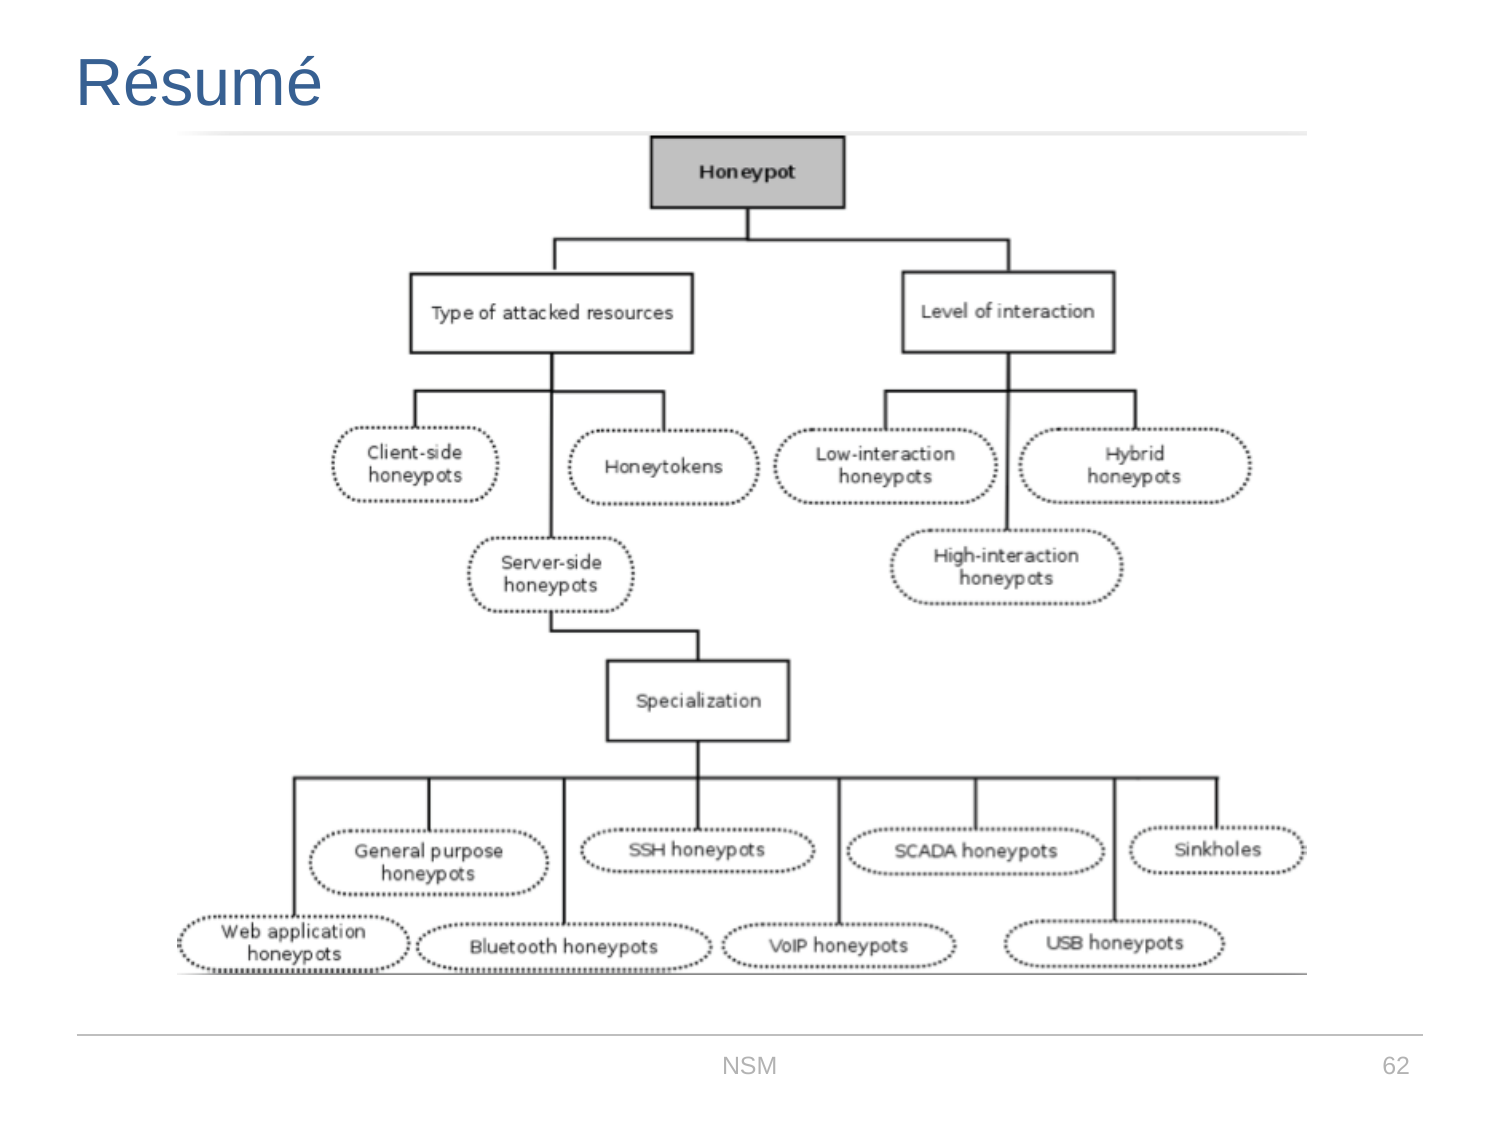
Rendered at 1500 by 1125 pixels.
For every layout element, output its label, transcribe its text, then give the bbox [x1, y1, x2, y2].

picture [177, 131, 1307, 975]
title Résumé [75, 45, 1425, 233]
